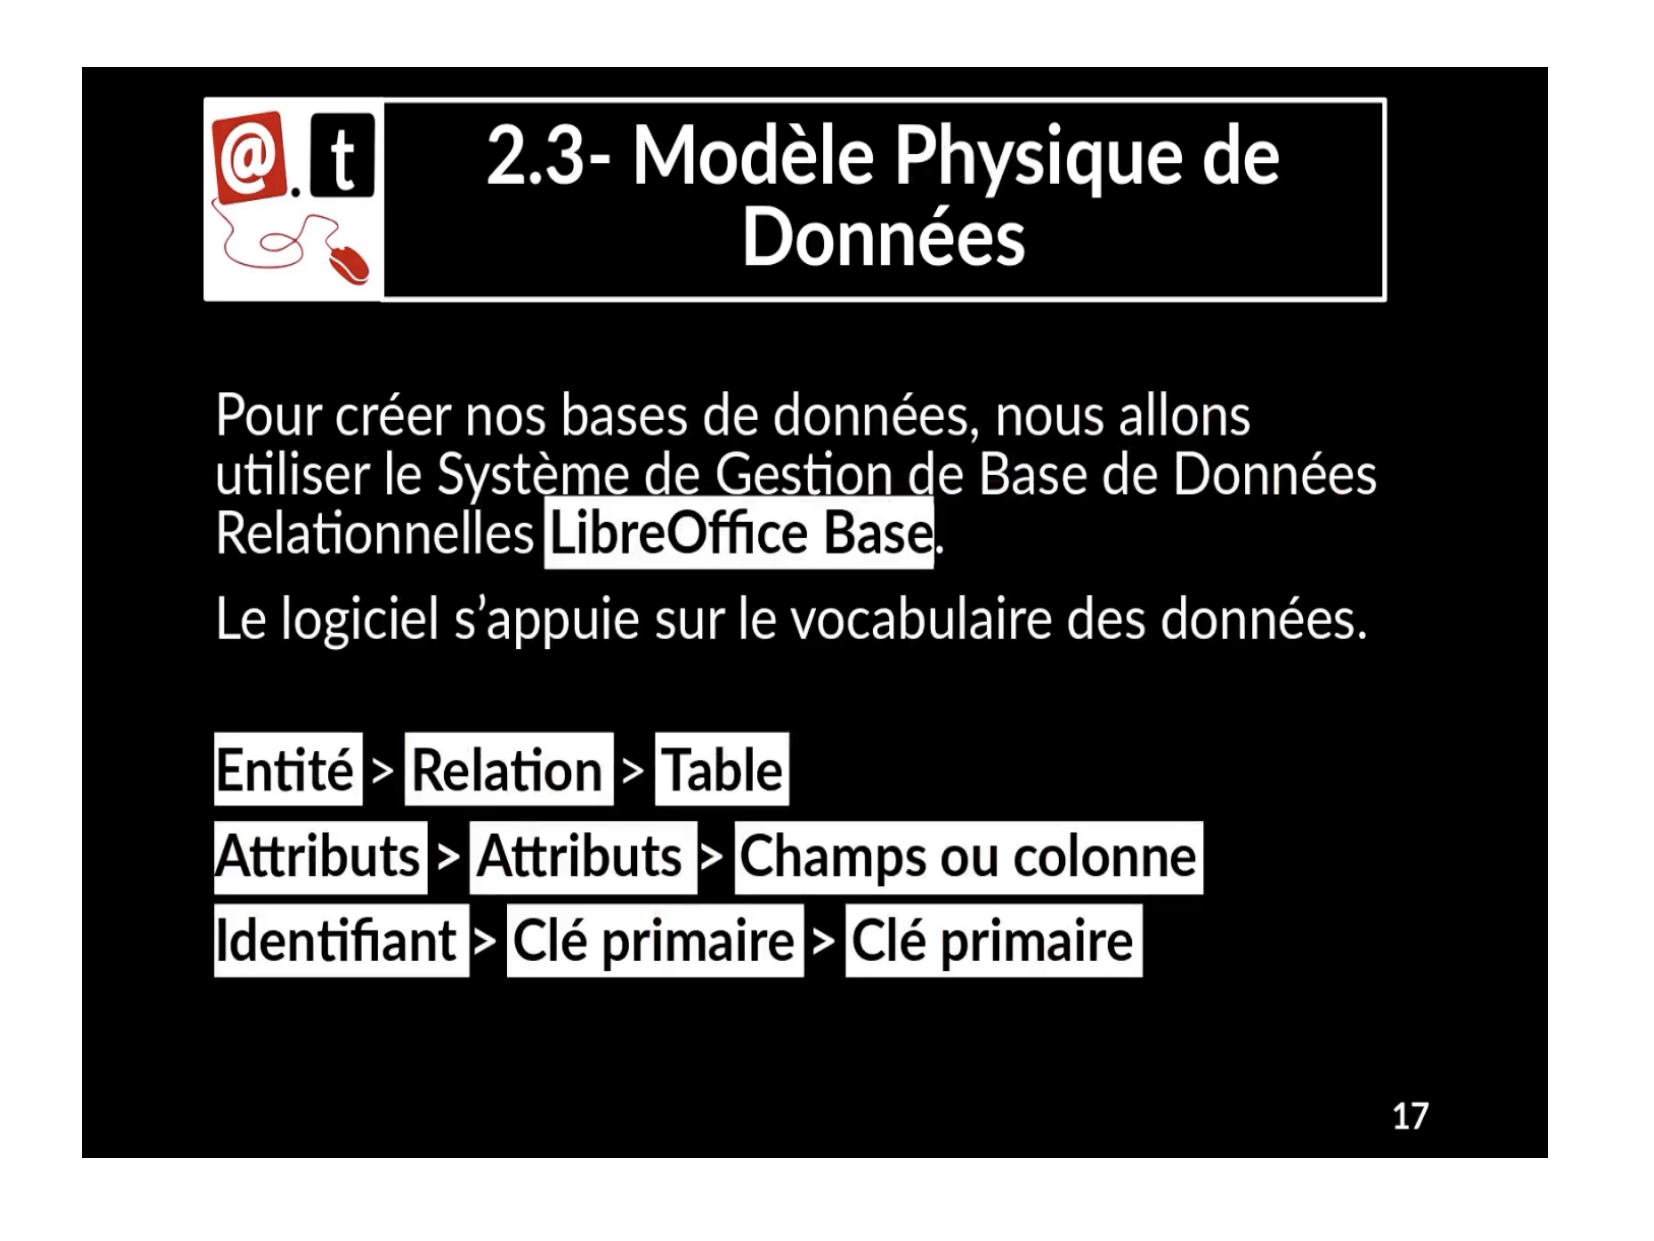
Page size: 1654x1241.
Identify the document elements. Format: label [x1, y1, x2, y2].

picture [82, 67, 1548, 1158]
